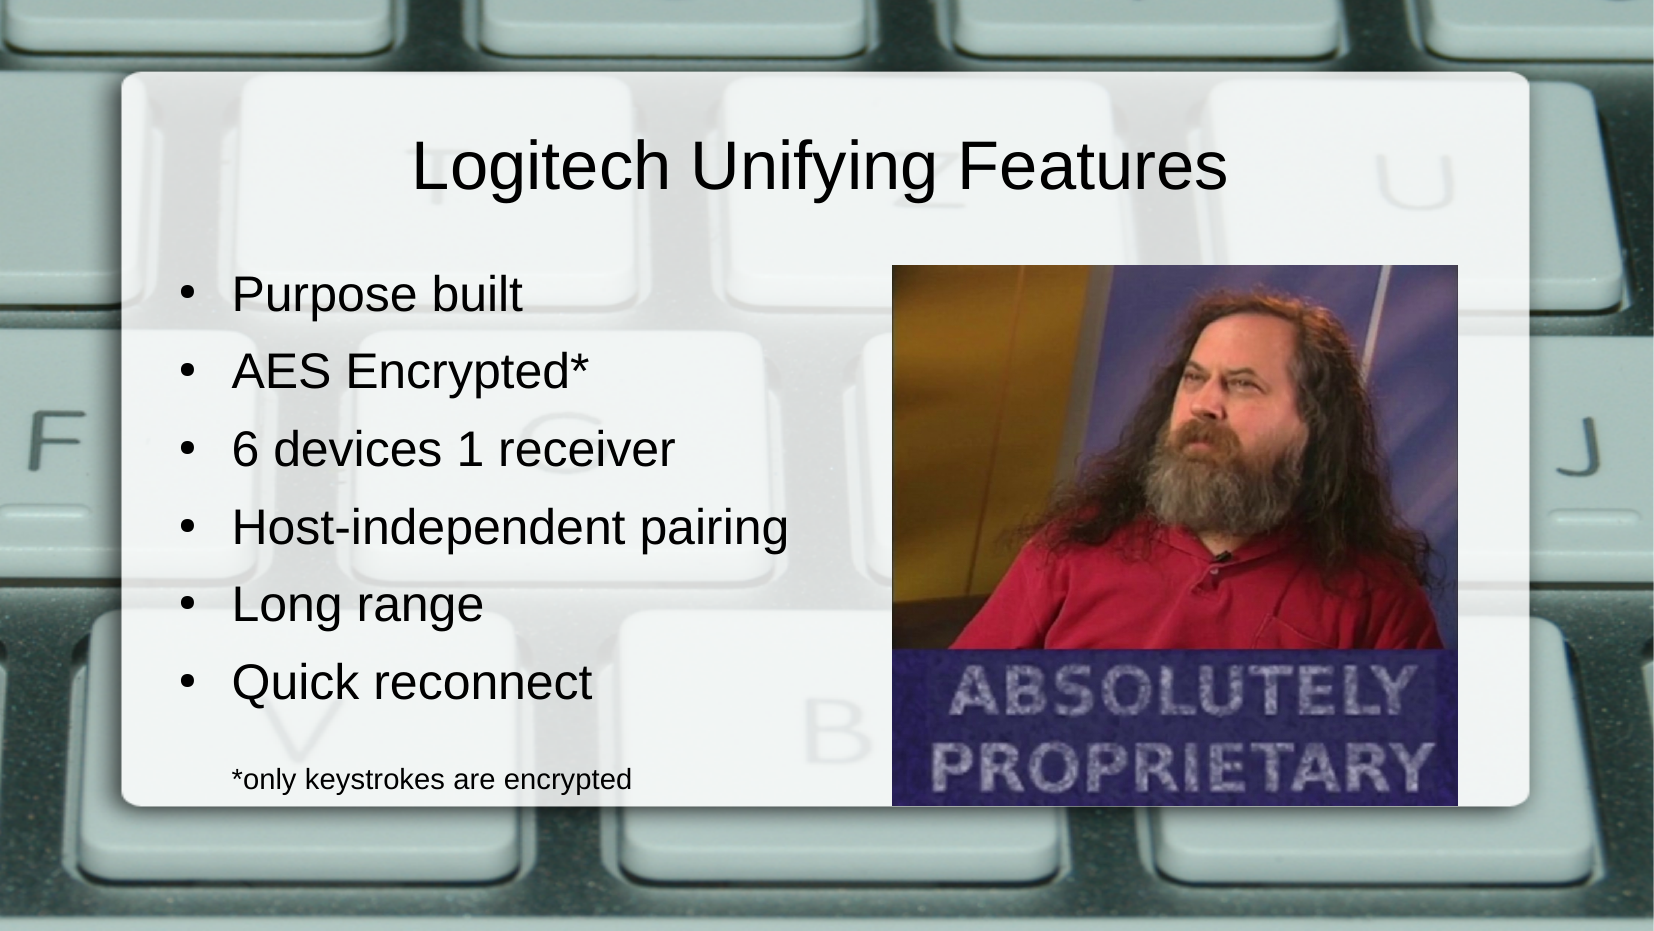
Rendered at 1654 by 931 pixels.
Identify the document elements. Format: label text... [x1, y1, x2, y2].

picture [0, 0, 1654, 931]
title Logitech Unifying Features [135, 88, 1506, 244]
list Purpose built AES Encrypted* 6 devices 1 receiver Host-independent pairing Long range Quick reconnect *only keystrokes are encrypted [147, 265, 811, 806]
